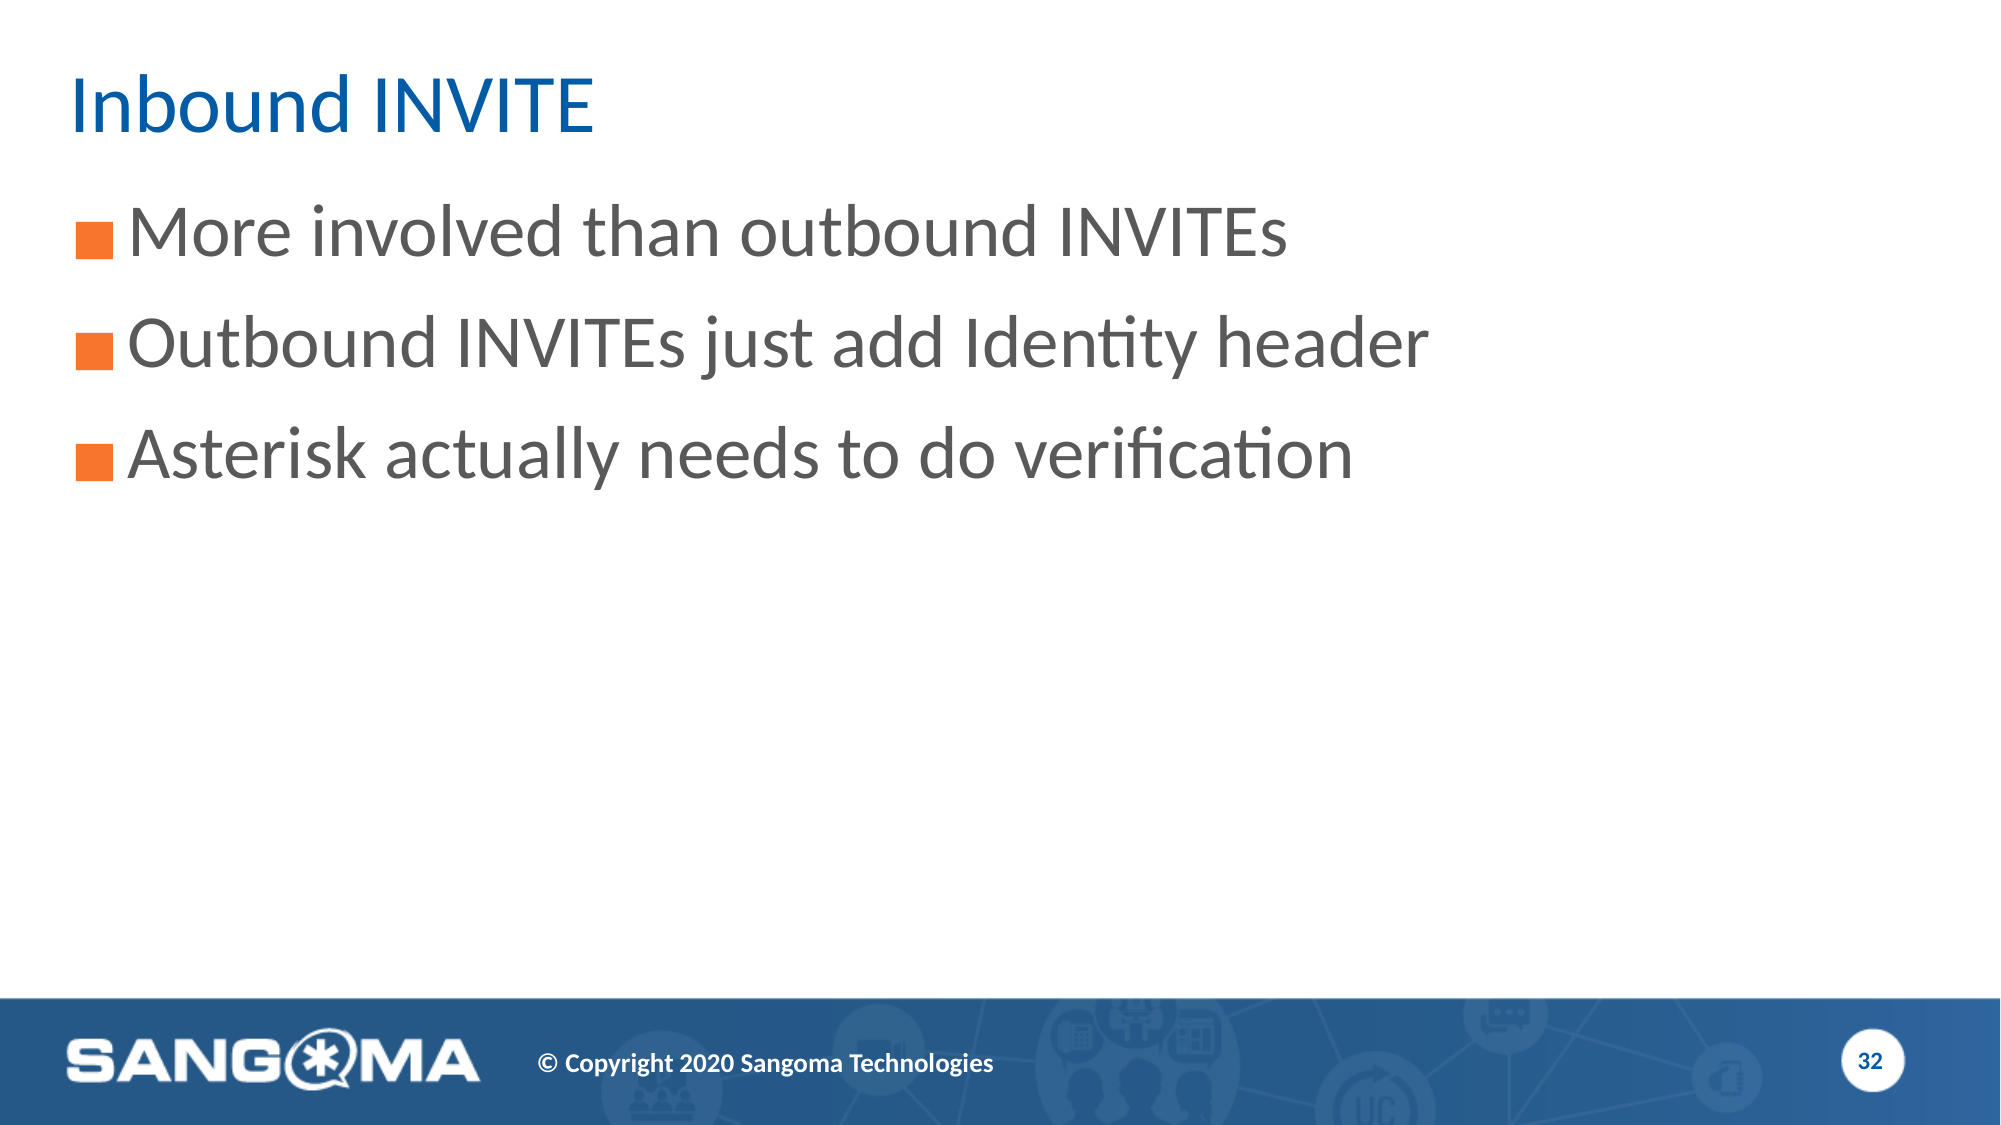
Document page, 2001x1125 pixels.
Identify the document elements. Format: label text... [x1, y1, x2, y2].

title Inbound INVITE [54, 48, 1945, 164]
list More involved than outbound INVITEs Outbound INVITEs just add Identity header Asterisk actually needs to do verification [54, 174, 1945, 999]
picture [0, 0, 2001, 1125]
